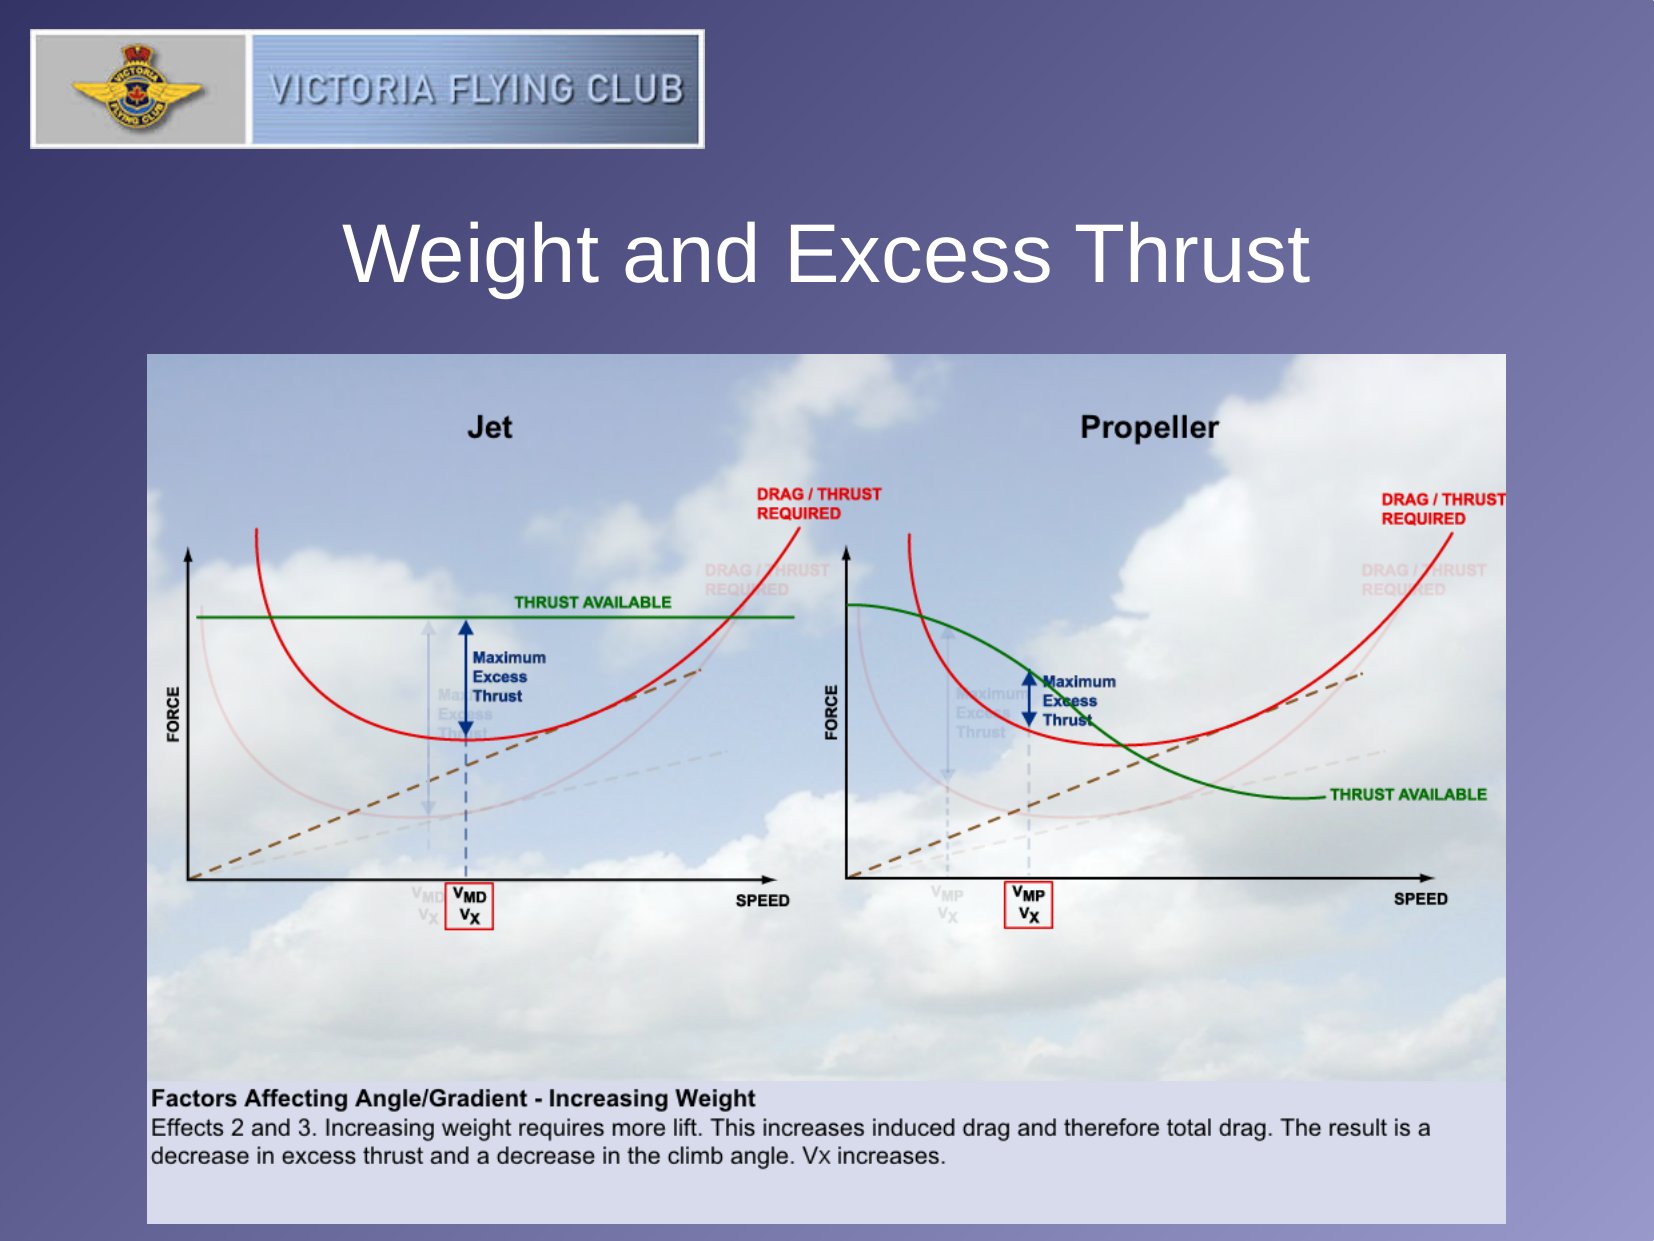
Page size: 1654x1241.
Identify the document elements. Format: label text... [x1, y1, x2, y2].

picture [147, 354, 1506, 1224]
picture [30, 29, 705, 149]
title Weight and Excess Thrust [82, 149, 1571, 357]
